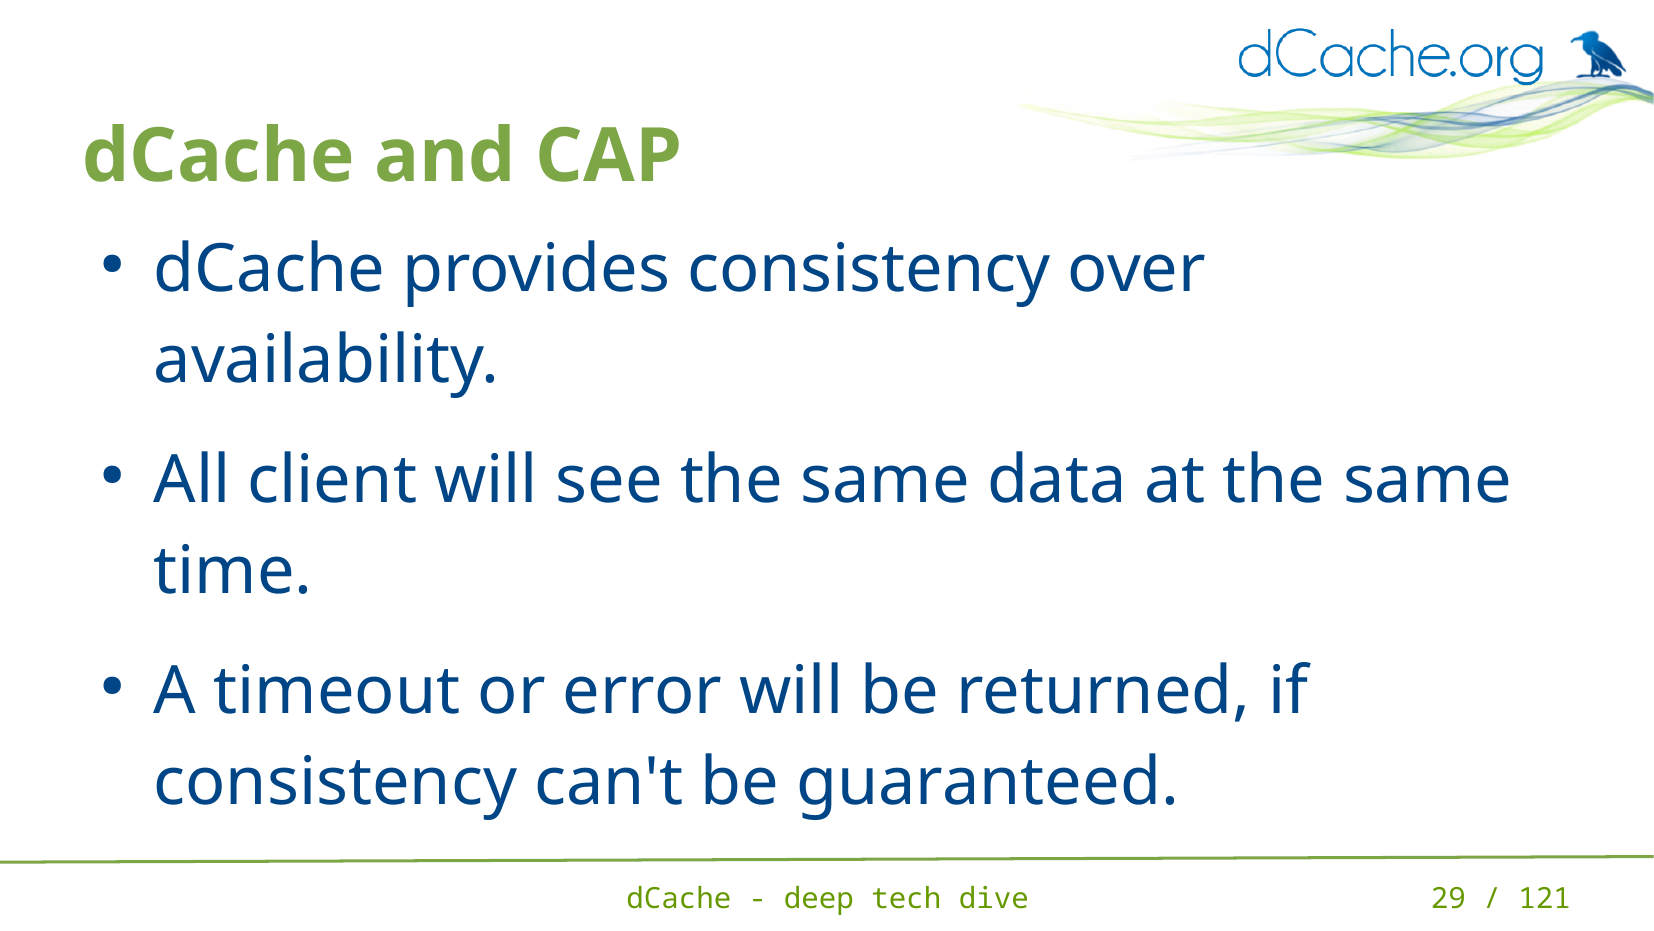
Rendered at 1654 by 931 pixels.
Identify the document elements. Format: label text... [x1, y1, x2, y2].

picture [956, 16, 1654, 169]
title dCache and CAP [82, 110, 1605, 195]
list dCache provides consistency over availability. All client will see the same data at the same time. A timeout or error will be returned, if consistency can't be guaranteed. [82, 220, 1571, 845]
